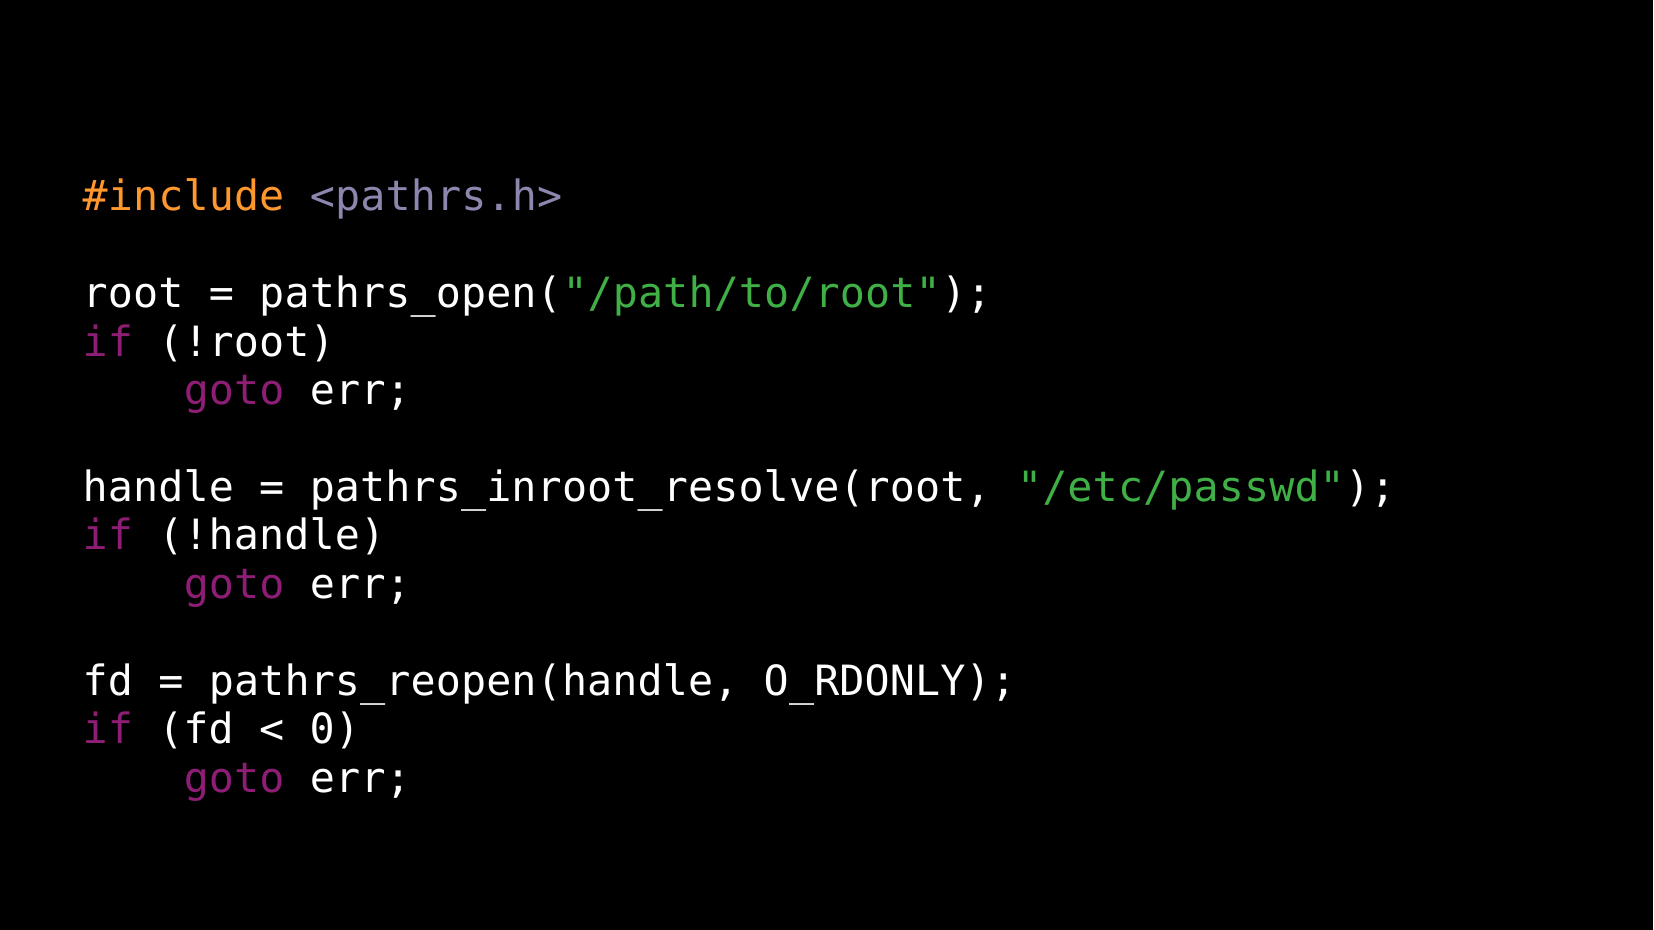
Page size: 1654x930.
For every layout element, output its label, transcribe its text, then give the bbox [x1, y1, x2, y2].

text_box #include <pathrs.h> root = pathrs_open("/path/to/root"); if (!root) goto err; handle = pathrs_inroot_resolve(root, "/etc/passwd"); if (!handle) goto err; fd = pathrs_reopen(handle, O_RDONLY); if (fd < 0) goto err; [82, 171, 1571, 803]
